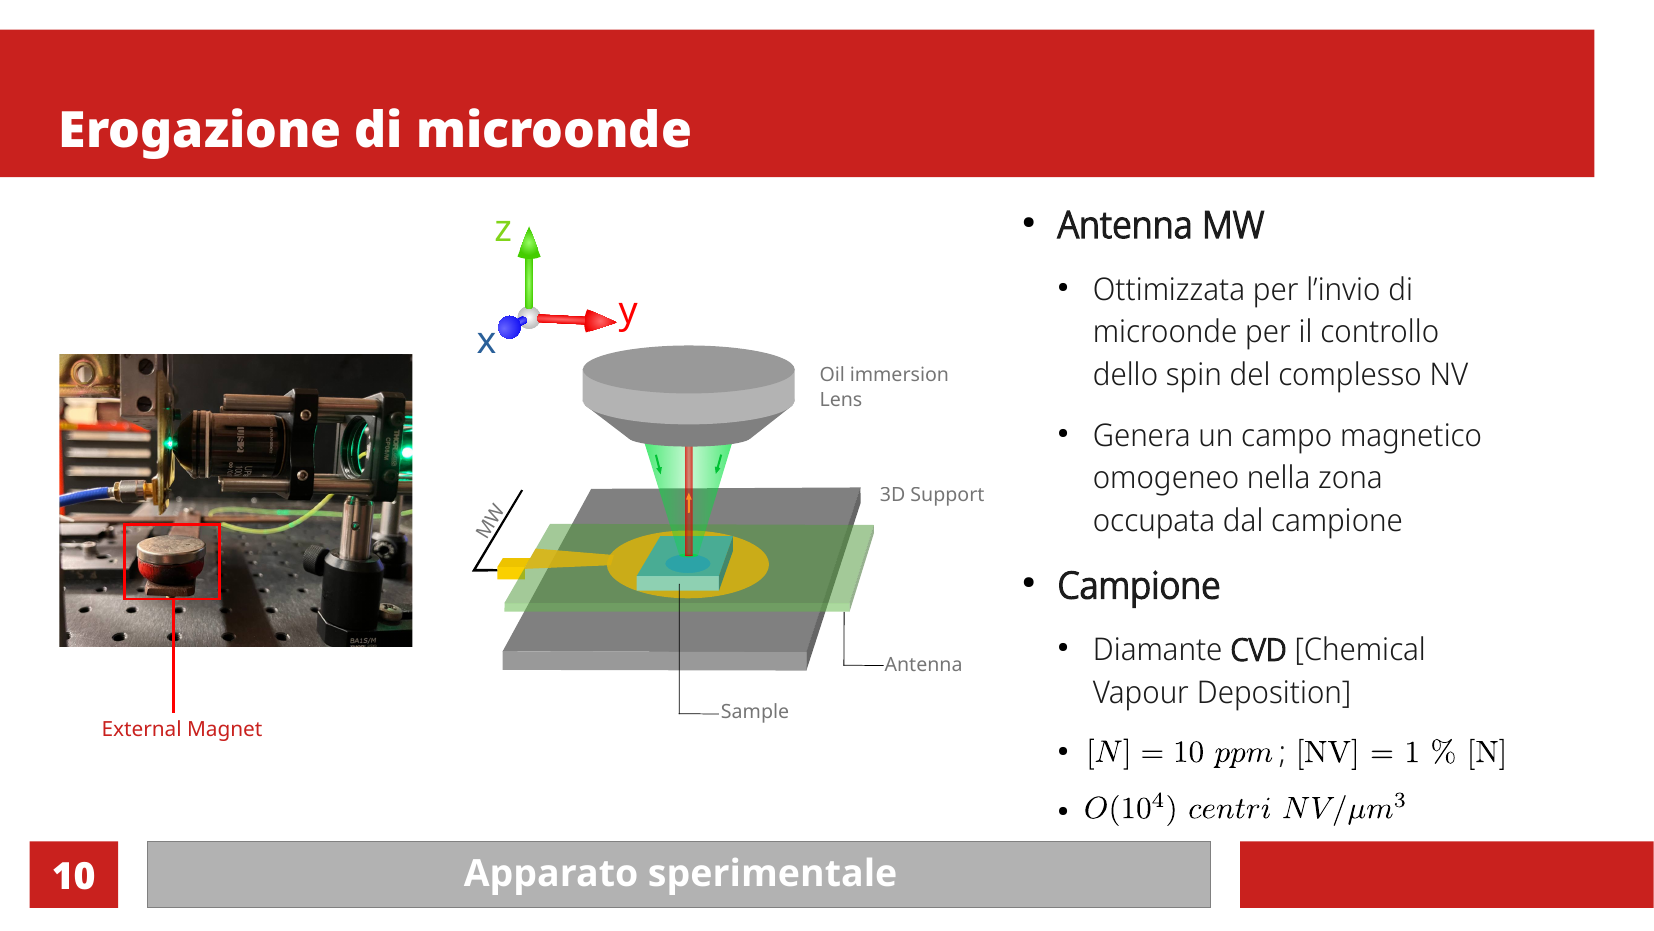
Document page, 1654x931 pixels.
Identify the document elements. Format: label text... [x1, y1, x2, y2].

text_box External Magnet [86, 706, 301, 750]
text_box [1087, 738, 1273, 770]
text_box z [479, 193, 528, 260]
picture [59, 112, 1258, 931]
list Antenna MW Ottimizzata per l’invio di microonde per il controllo dello spin del complesso NV Genera un campo magnetico omogeneo nella zona occupata dal campione Campione Diamante CVD [Chemical Vapour Deposition] ; [1258, 197, 1501, 826]
text_box [1297, 738, 1504, 770]
title Erogazione di microonde [59, 44, 1595, 163]
text_box x [461, 306, 512, 372]
text_box y [603, 276, 653, 343]
text_box [1085, 792, 1405, 826]
